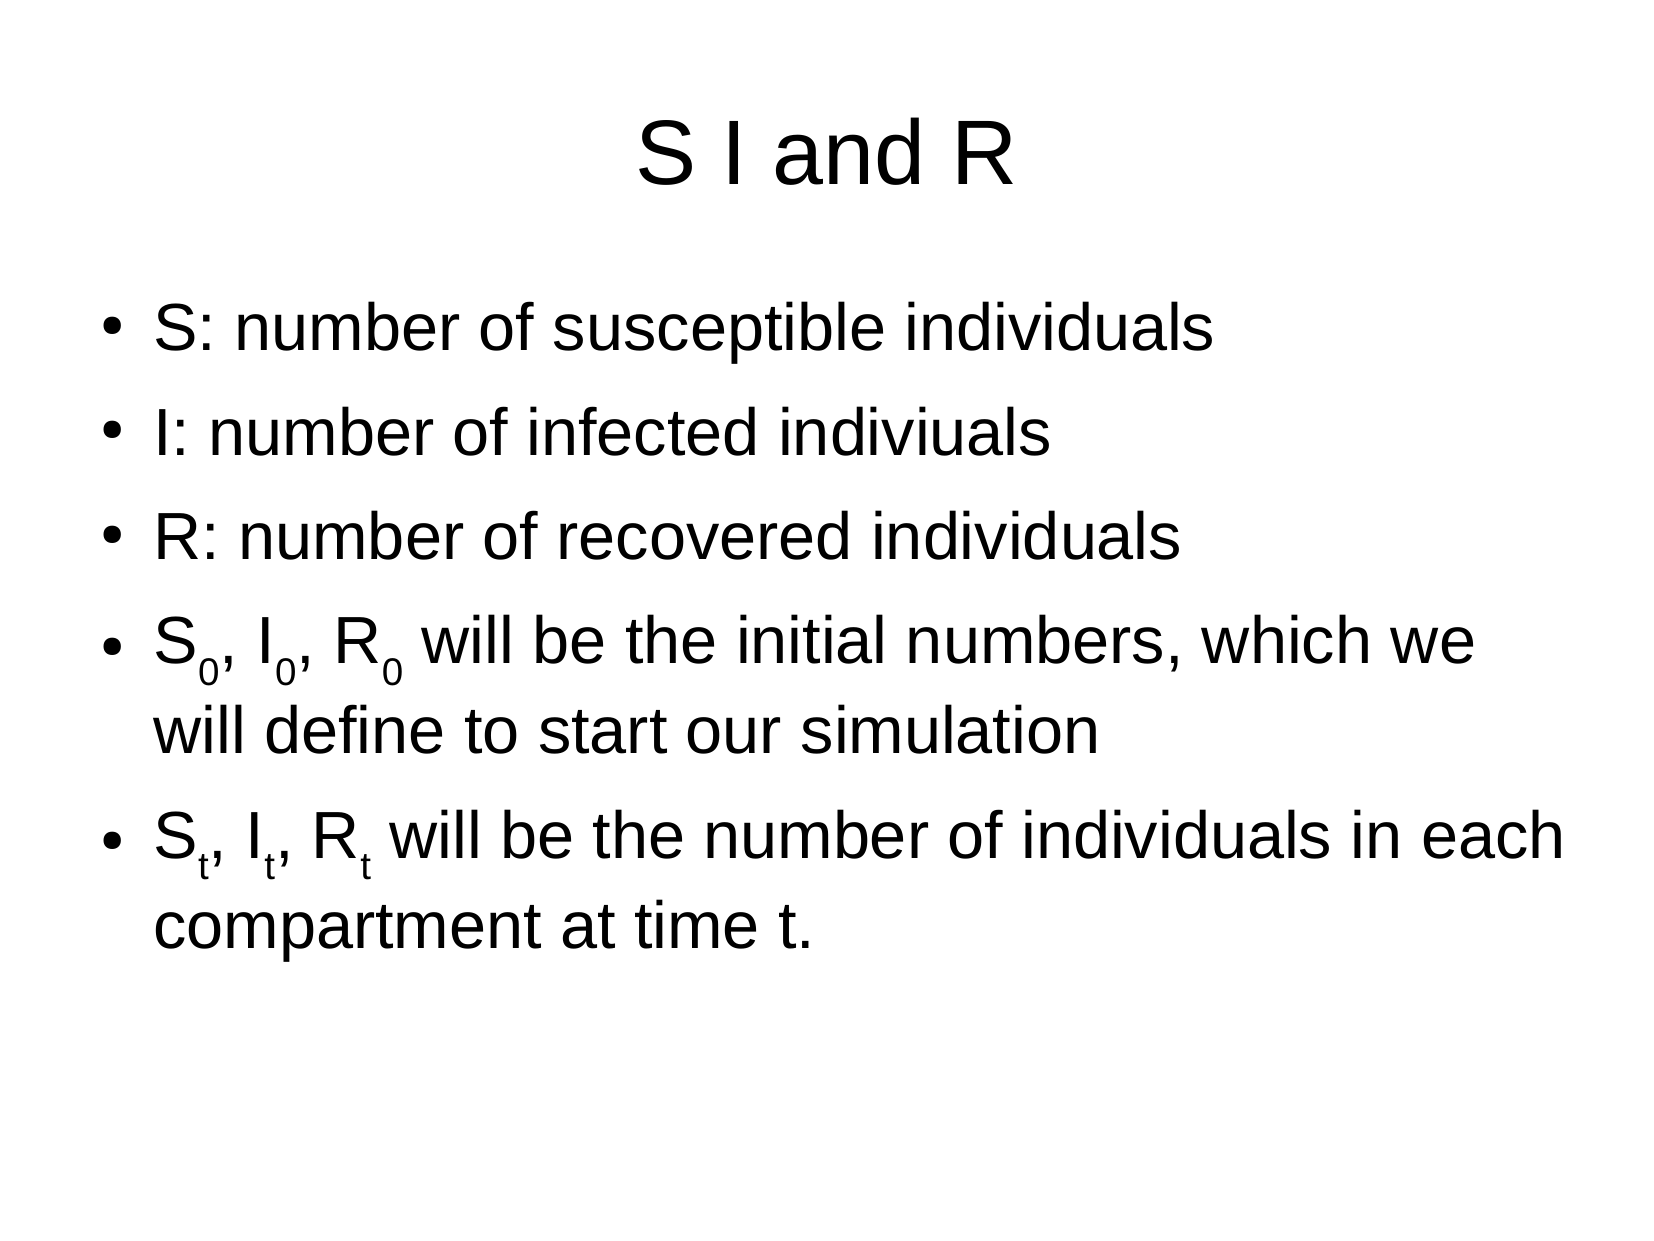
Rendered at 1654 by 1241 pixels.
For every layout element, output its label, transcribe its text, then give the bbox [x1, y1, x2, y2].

title S I and R [82, 49, 1571, 257]
list S: number of susceptible individuals I: number of infected indiviuals R: number of recovered individuals S0, I0, R0 will be the initial numbers, which we will define to start our simulation St, It, Rt will be the number of individuals in each compartment at time t. [82, 290, 1571, 1010]
